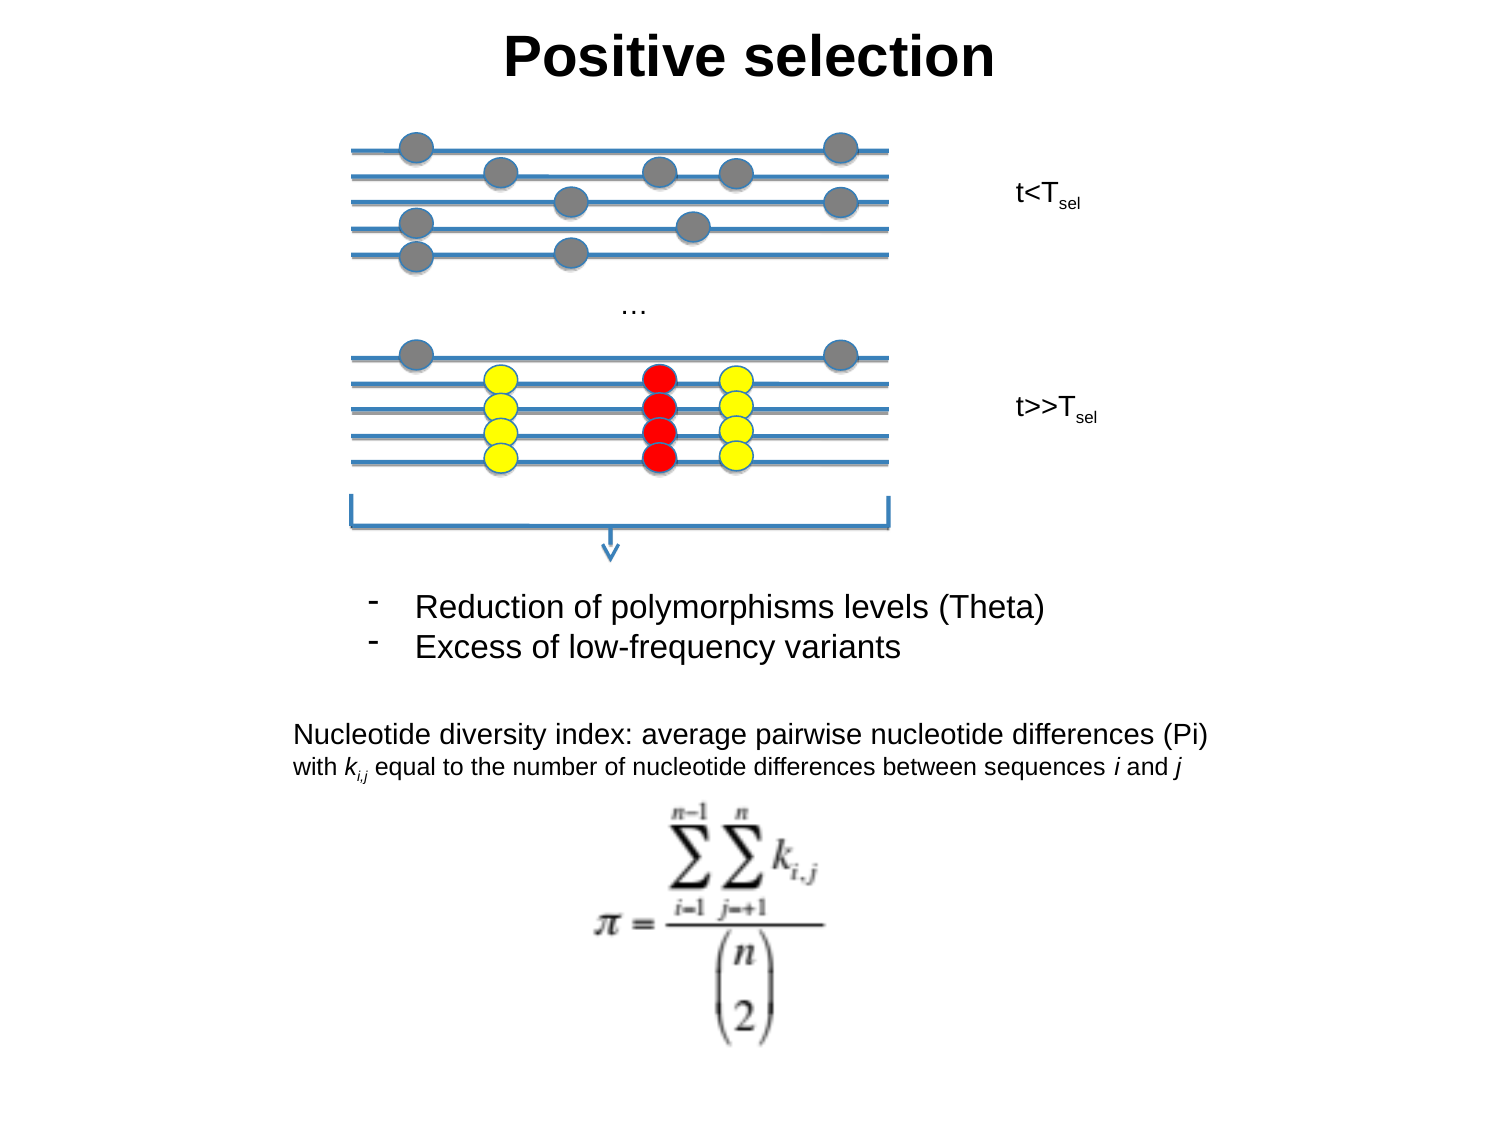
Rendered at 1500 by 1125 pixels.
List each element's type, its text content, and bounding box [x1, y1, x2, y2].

text_box [399, 241, 434, 272]
text_box [676, 212, 711, 242]
text_box [554, 187, 589, 217]
text_box Reduction of polymorphisms levels (Theta) Excess of low-frequency variants [353, 577, 1062, 673]
text_box [719, 158, 754, 189]
text_box [642, 364, 677, 473]
text_box [399, 208, 434, 239]
text_box [399, 340, 434, 370]
text_box Nucleotide diversity index: average pairwise nucleotide differences (Pi) with ki,j equal to the number of nucleotide differences between sequences i and j [278, 707, 1267, 792]
text_box [484, 365, 518, 474]
text_box t>>Tsel [1001, 379, 1163, 435]
title Positive selection [75, 3, 1425, 103]
text_box [823, 187, 858, 218]
text_box [399, 132, 434, 163]
text_box [719, 366, 754, 471]
text_box [642, 157, 677, 188]
text_box t<Tsel [1001, 165, 1163, 221]
text_box [823, 340, 858, 371]
text_box … [604, 278, 664, 328]
text_box [823, 133, 858, 163]
text_box [554, 238, 589, 268]
text_box [484, 157, 518, 188]
picture [589, 793, 830, 1051]
